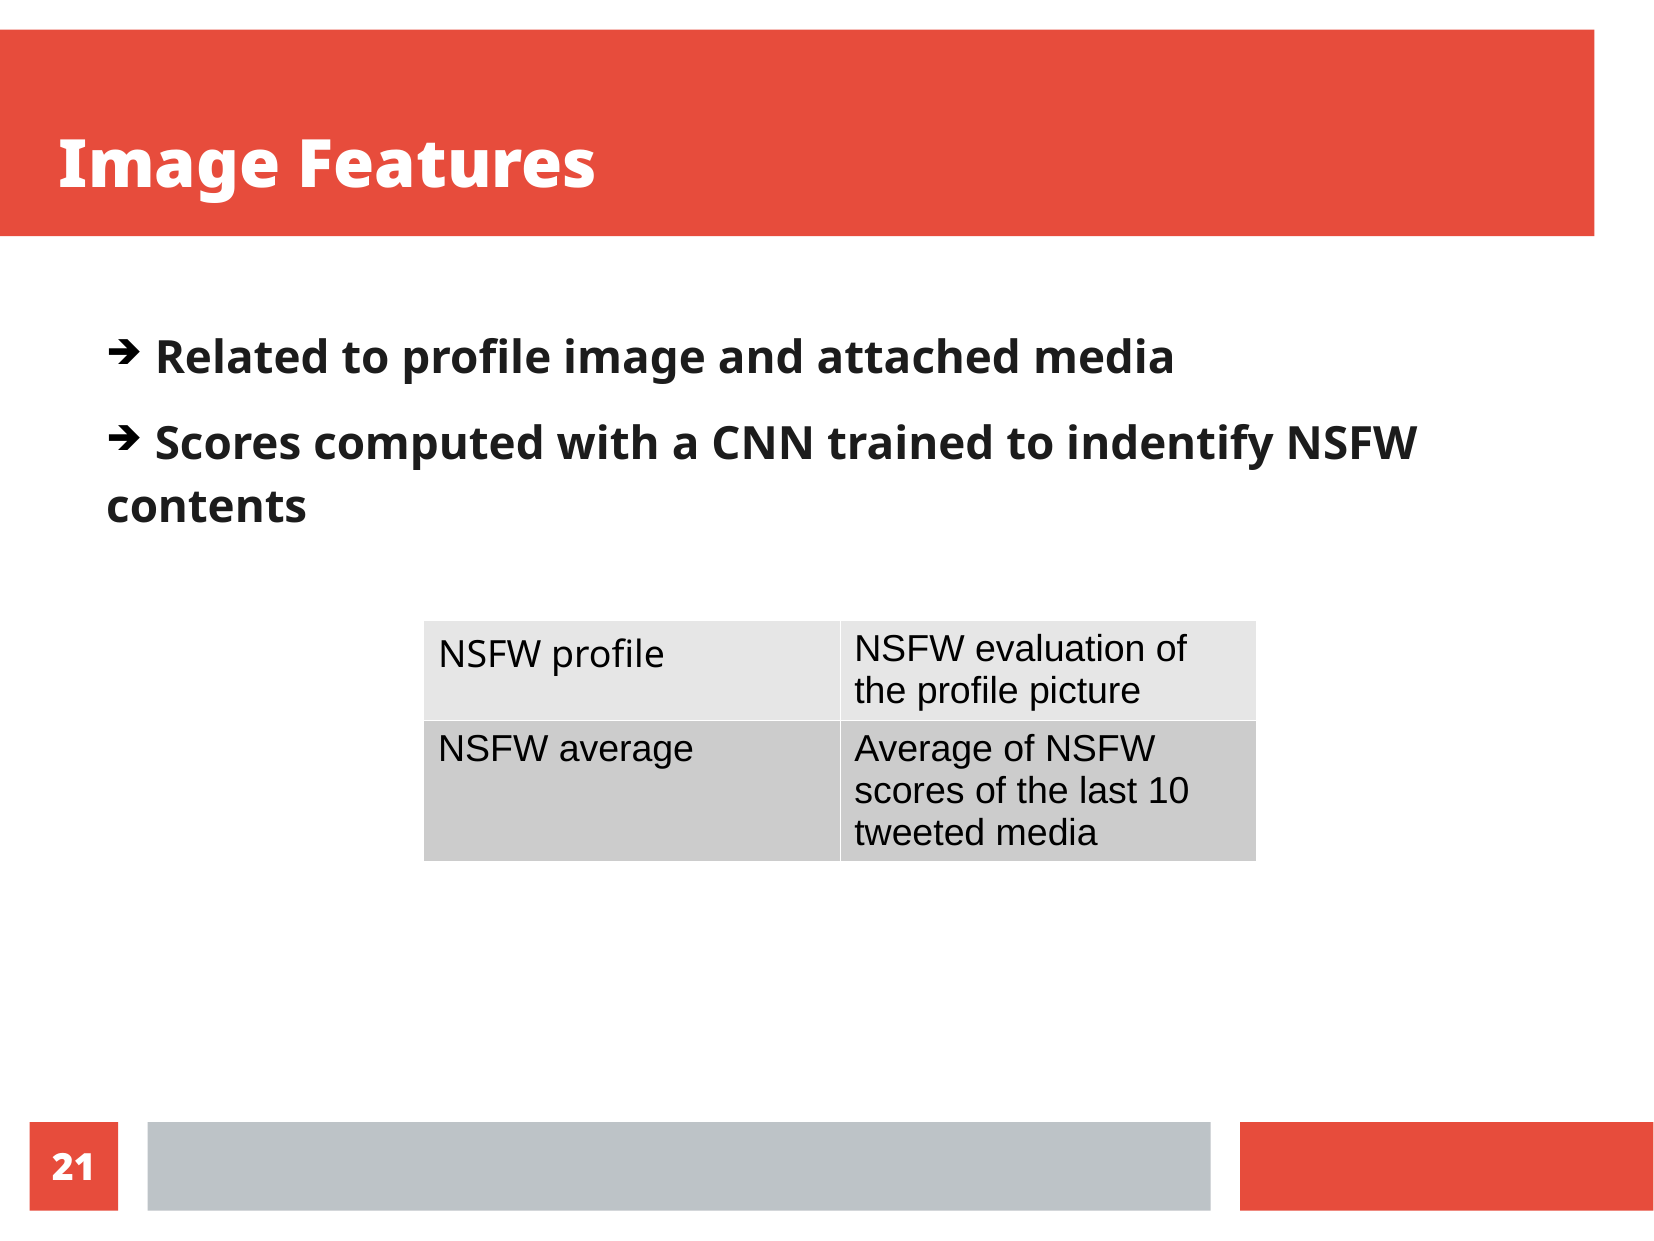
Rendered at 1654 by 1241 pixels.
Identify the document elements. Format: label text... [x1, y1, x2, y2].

table_header NSFW evaluation of the profile picture [841, 621, 1256, 720]
title Image Features [59, 59, 1595, 207]
table_cell Average of NSFW scores of the last 10 tweeted media [841, 721, 1256, 861]
table_header NSFW profile [424, 621, 840, 720]
table_cell NSFW average [424, 721, 840, 861]
list Related to profile image and attached media Scores computed with a CNN trained to indentify NSFW contents [59, 324, 1565, 1093]
